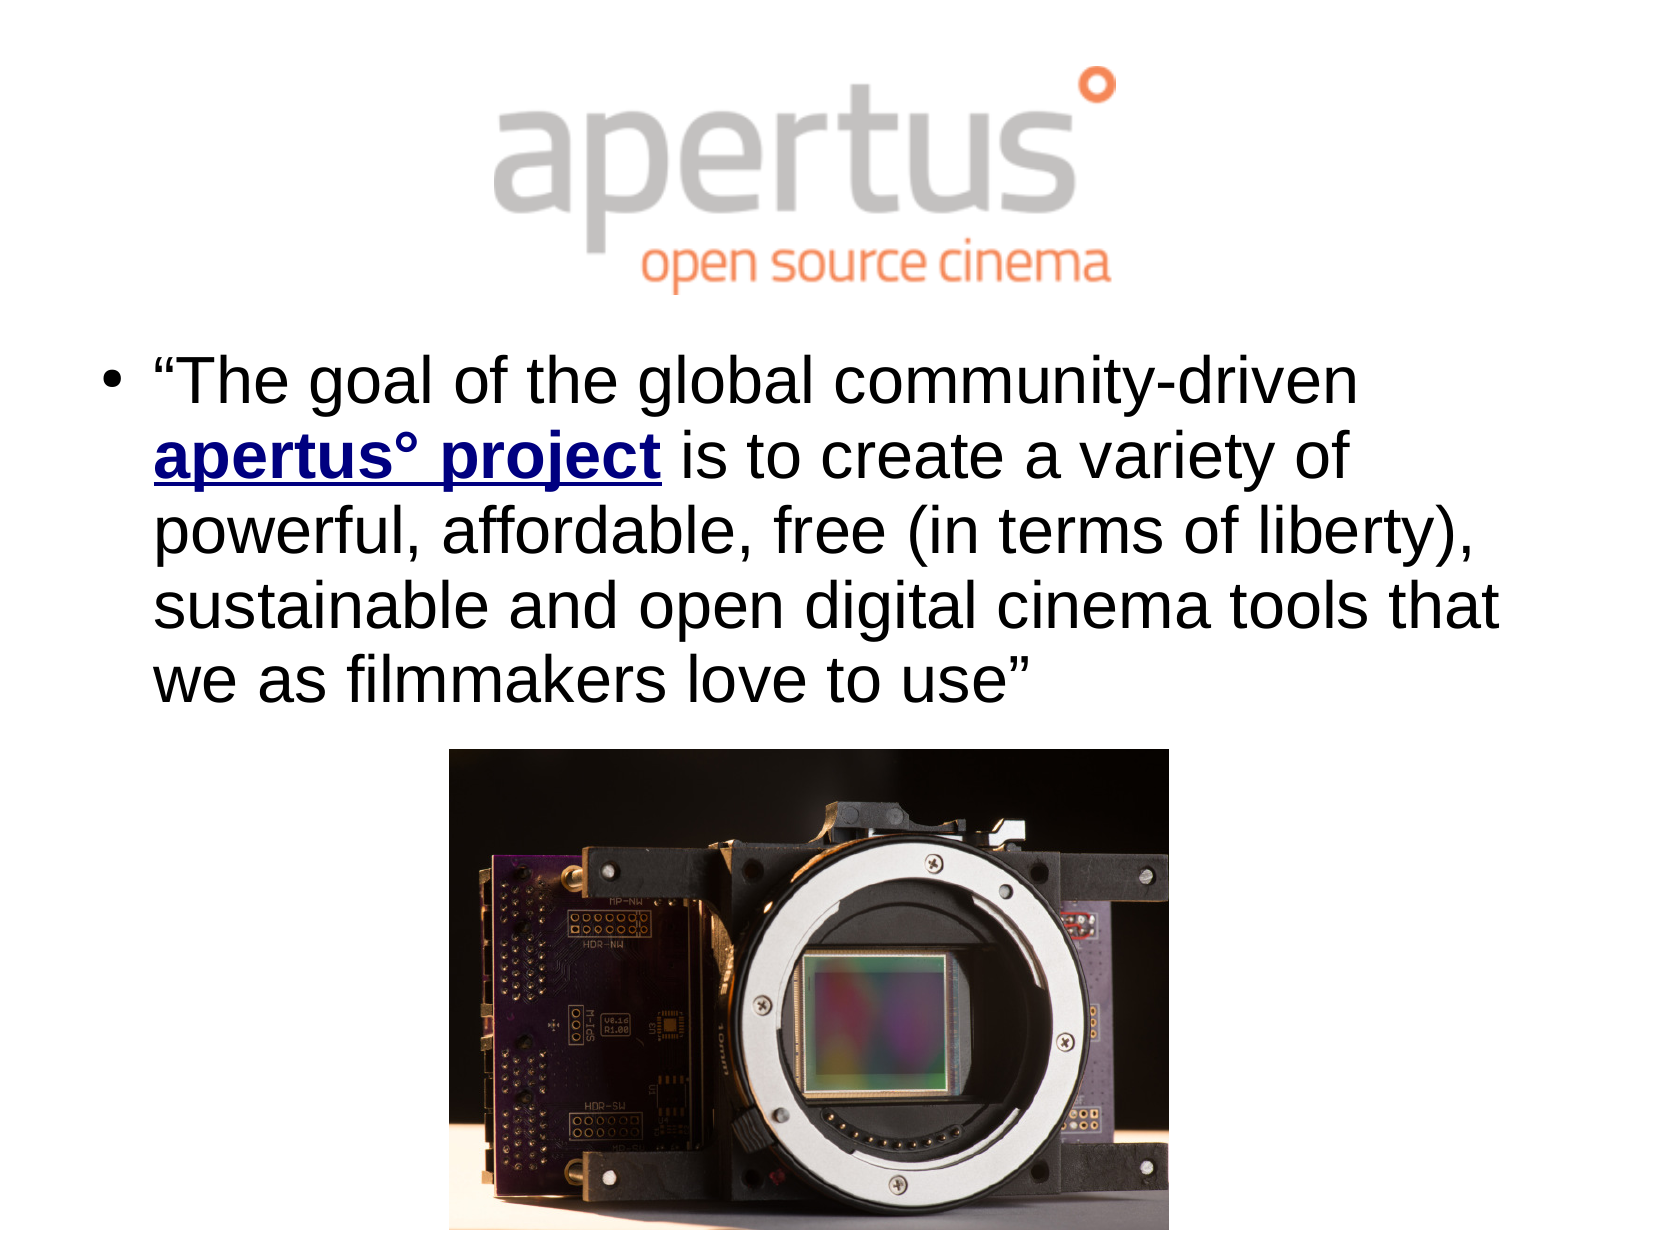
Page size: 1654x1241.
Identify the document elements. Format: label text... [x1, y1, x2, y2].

picture [494, 66, 1116, 295]
picture [449, 749, 1169, 1230]
list “The goal of the global community-driven apertus° project is to create a variety of powerful, affordable, free (in terms of liberty), sustainable and open digital cinema tools that we as filmmakers love to use” [82, 343, 1571, 1063]
